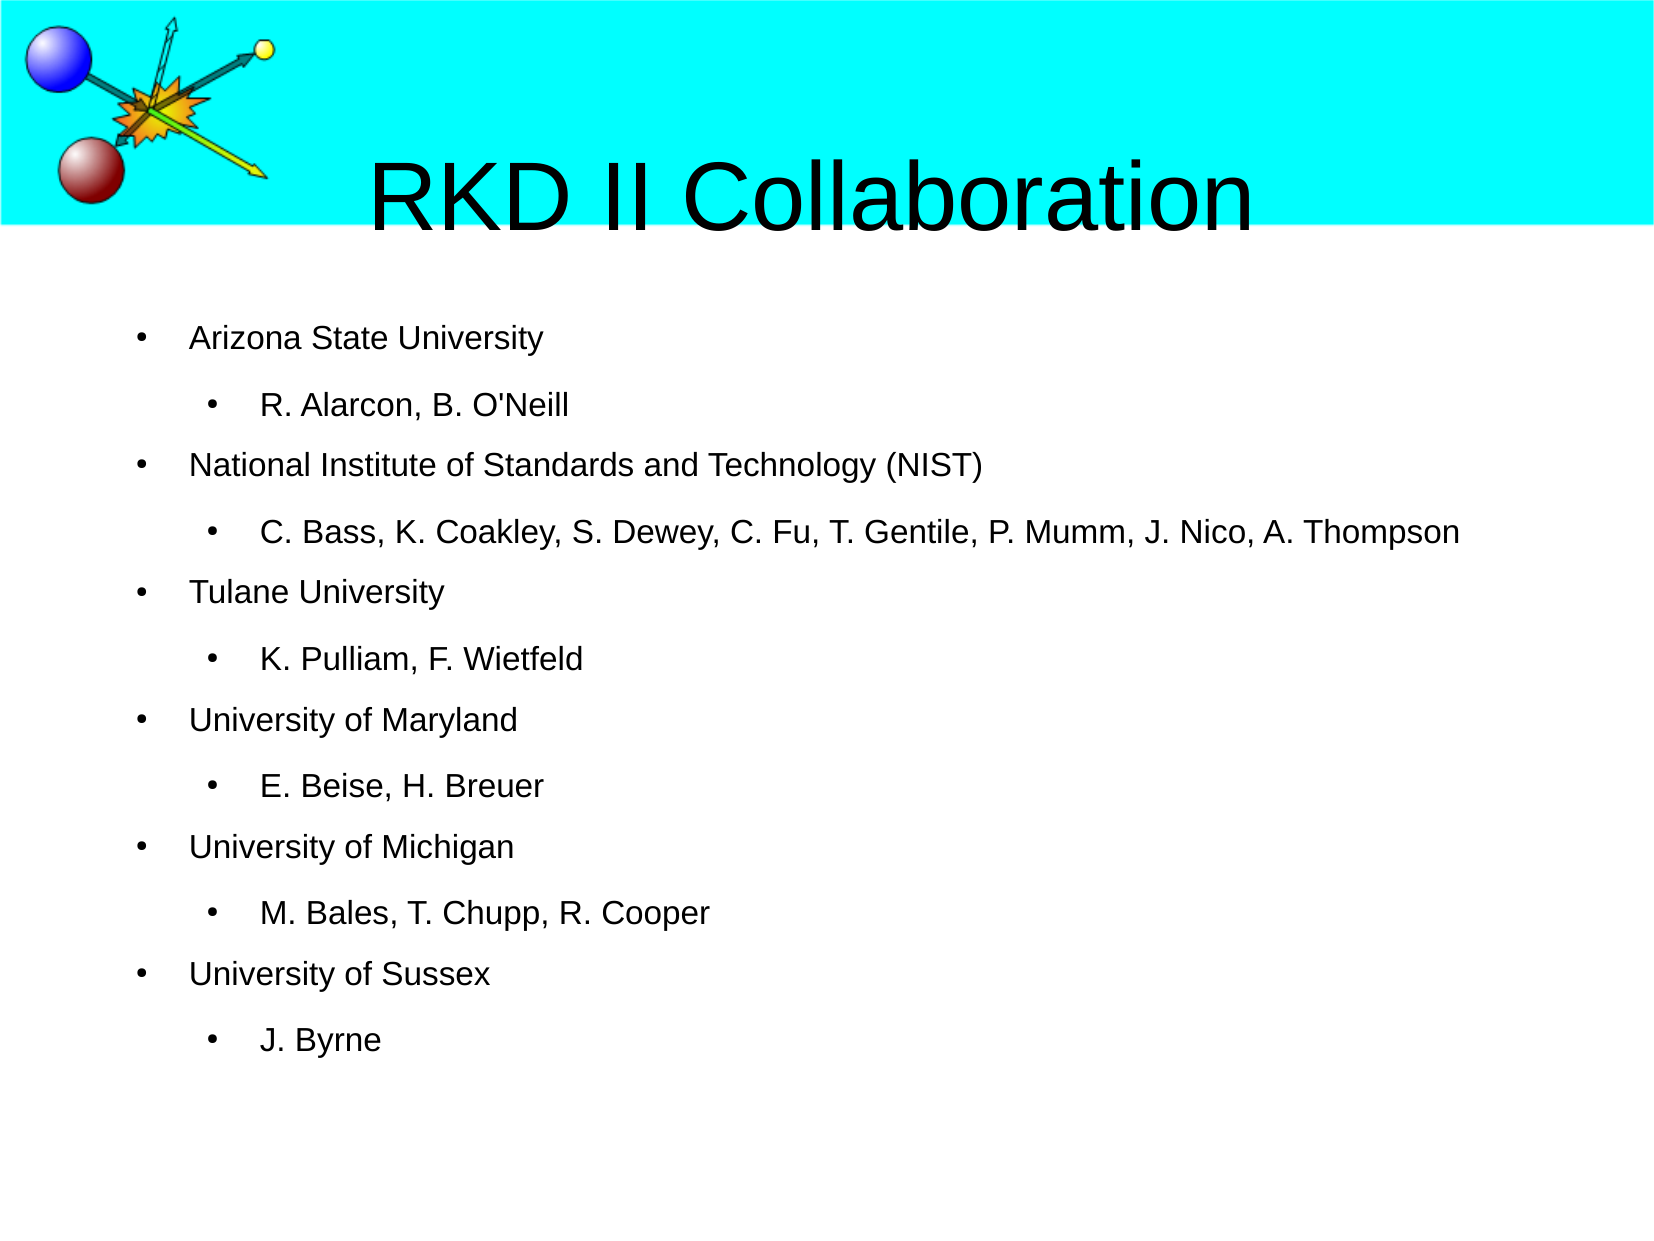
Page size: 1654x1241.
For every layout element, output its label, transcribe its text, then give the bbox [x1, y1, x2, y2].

picture [0, 0, 1654, 1241]
list Arizona State University R. Alarcon, B. O'Neill National Institute of Standards and Technology (NIST) C. Bass, K. Coakley, S. Dewey, C. Fu, T. Gentile, P. Mumm, J. Nico, A. Thompson Tulane University K. Pulliam, F. Wietfeld University of Maryland E. Beise, H. Breuer University of Michigan M. Bales, T. Chupp, R. Cooper University of Sussex J. Byrne [118, 319, 1571, 1062]
title RKD II Collaboration [118, 112, 1506, 281]
